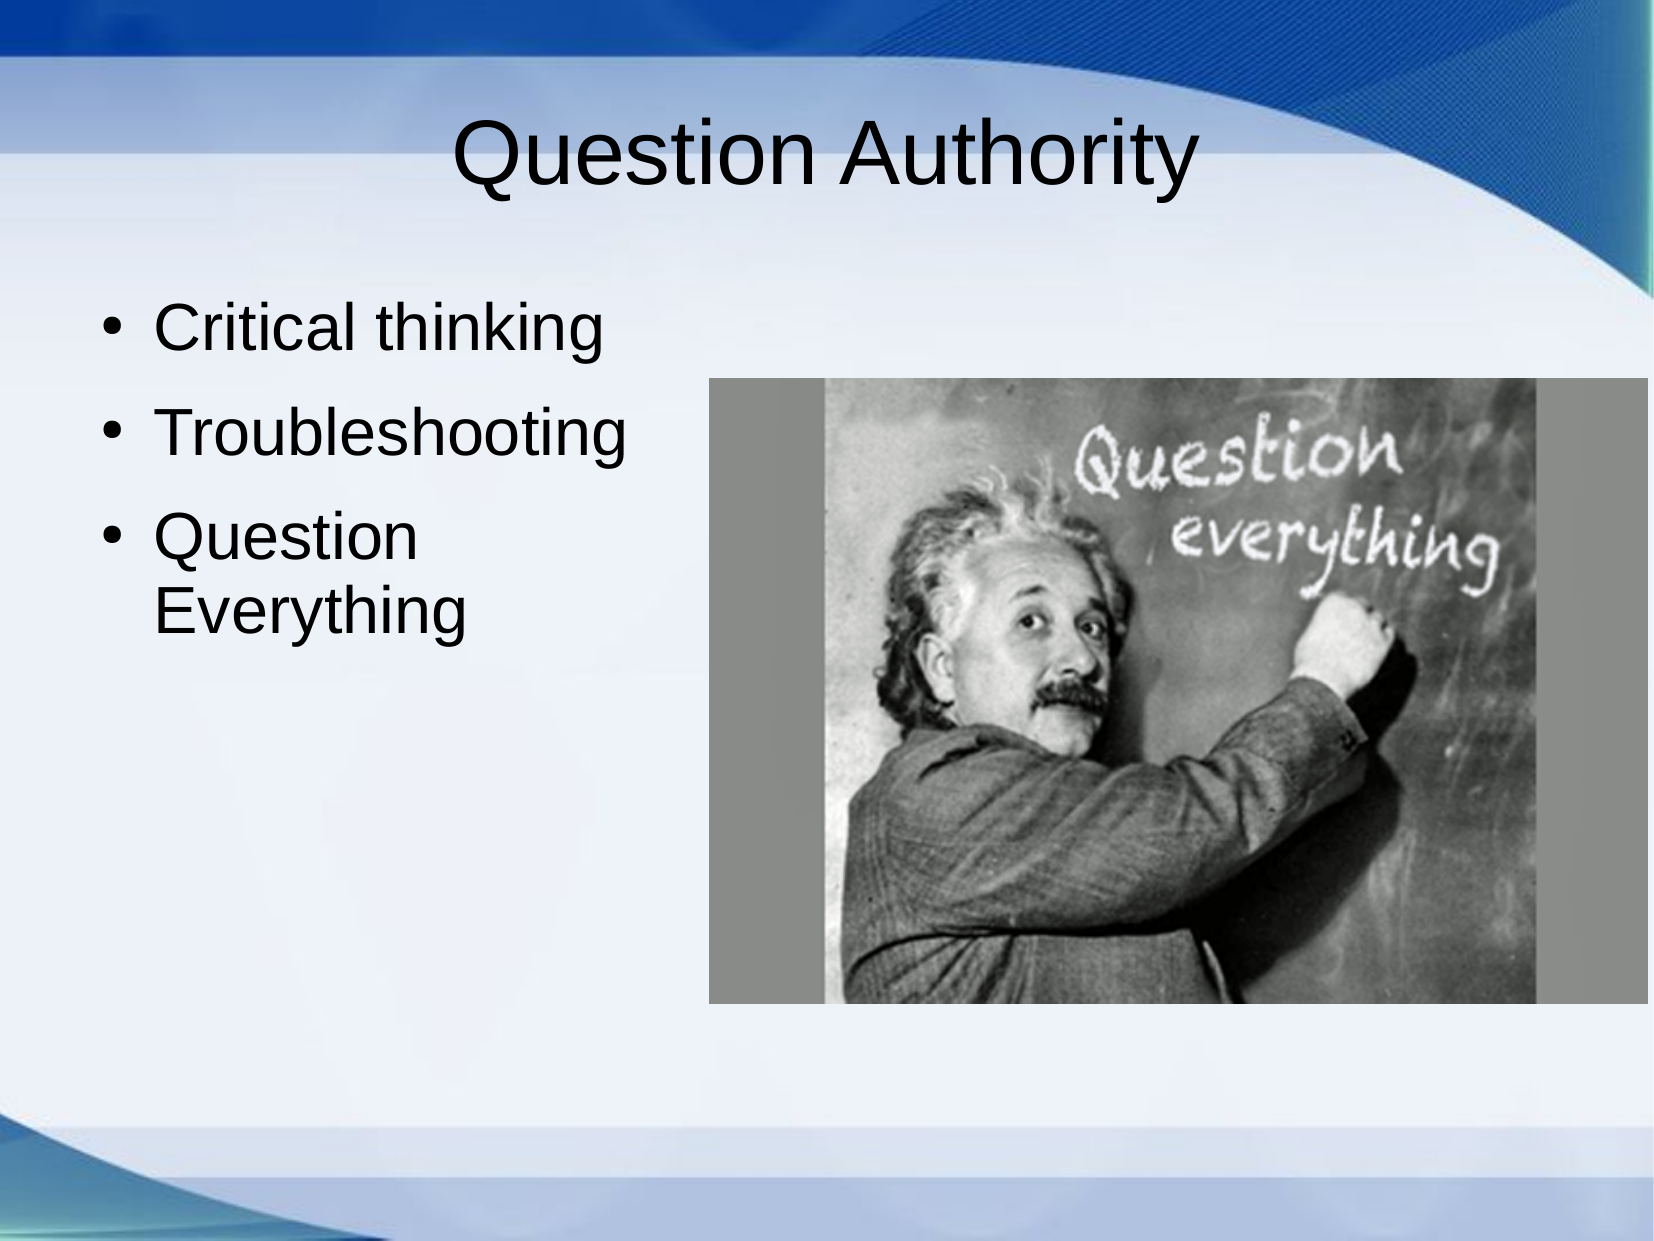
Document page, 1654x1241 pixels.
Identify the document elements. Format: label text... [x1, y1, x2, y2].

list Critical thinking Troubleshooting Question Everything [82, 290, 1571, 1010]
picture [0, 0, 1654, 1241]
title Question Authority [82, 49, 1571, 257]
